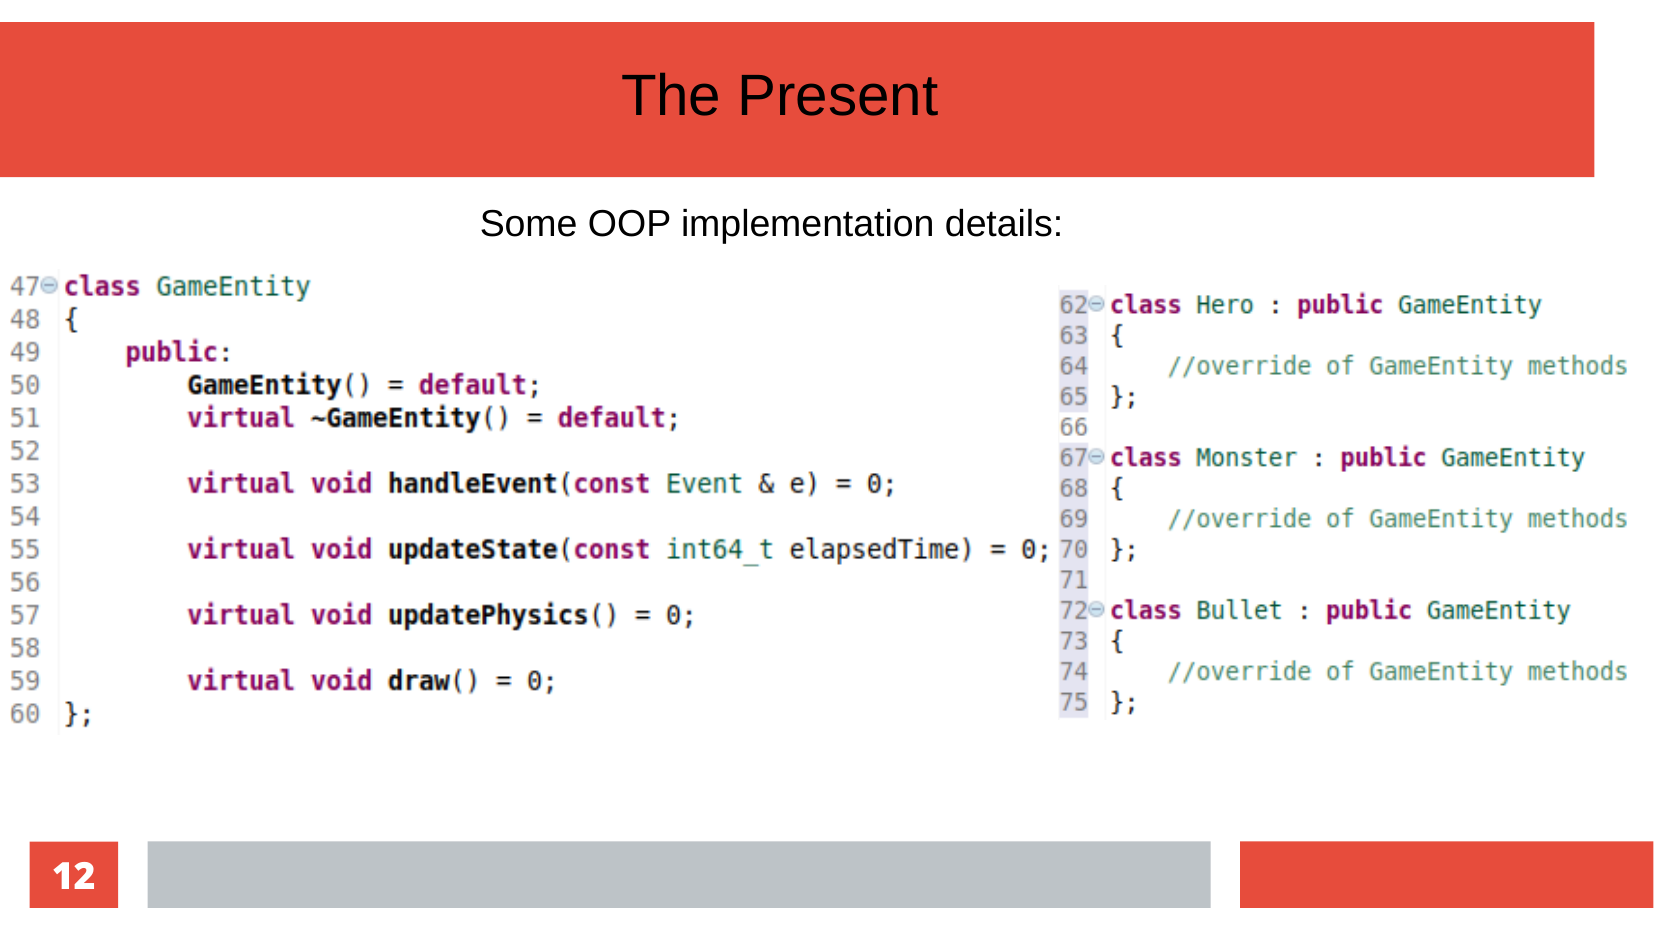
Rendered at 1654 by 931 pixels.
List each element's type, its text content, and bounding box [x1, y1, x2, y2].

text_box Some OOP implementation details: [465, 195, 1441, 285]
text_box The Present [270, 55, 1291, 136]
picture [10, 269, 1636, 736]
